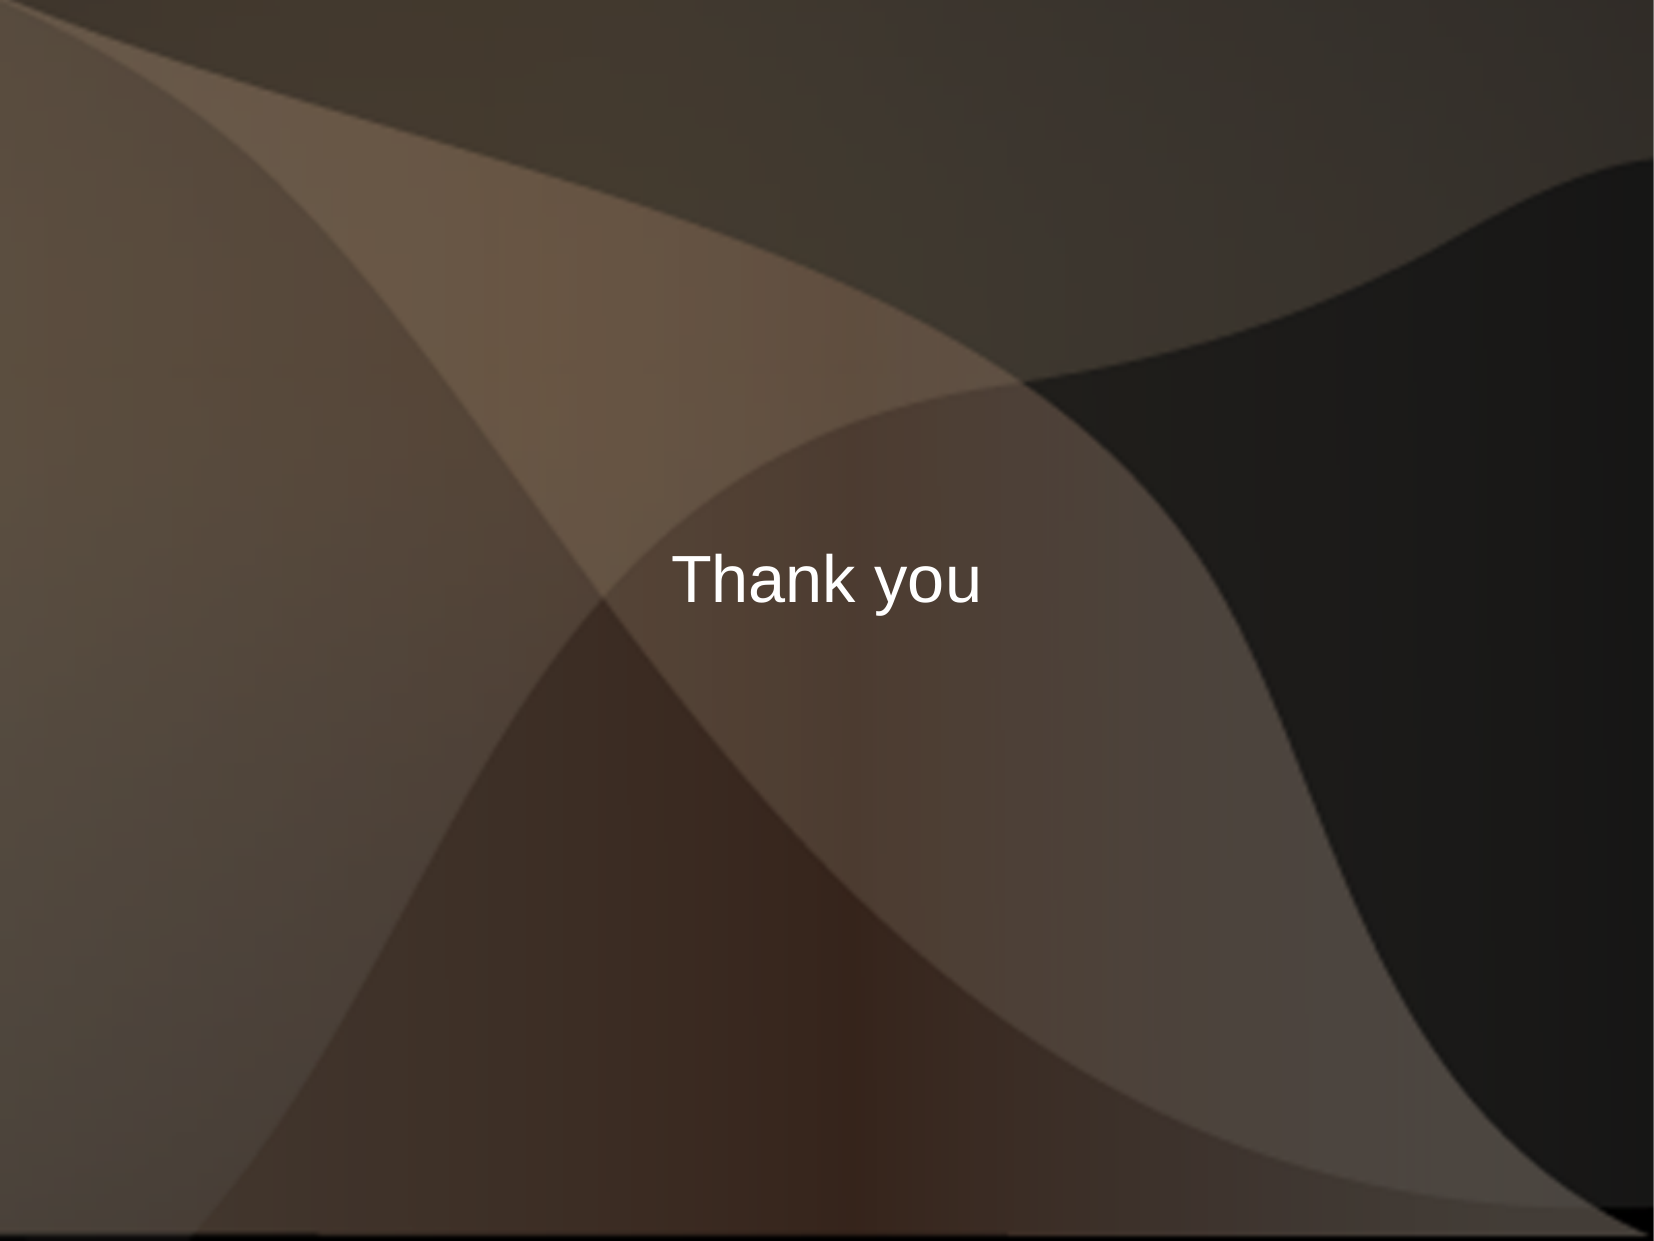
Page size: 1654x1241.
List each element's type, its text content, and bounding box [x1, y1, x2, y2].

subtitle Thank you [82, 56, 1571, 1102]
picture [0, 0, 1654, 1241]
